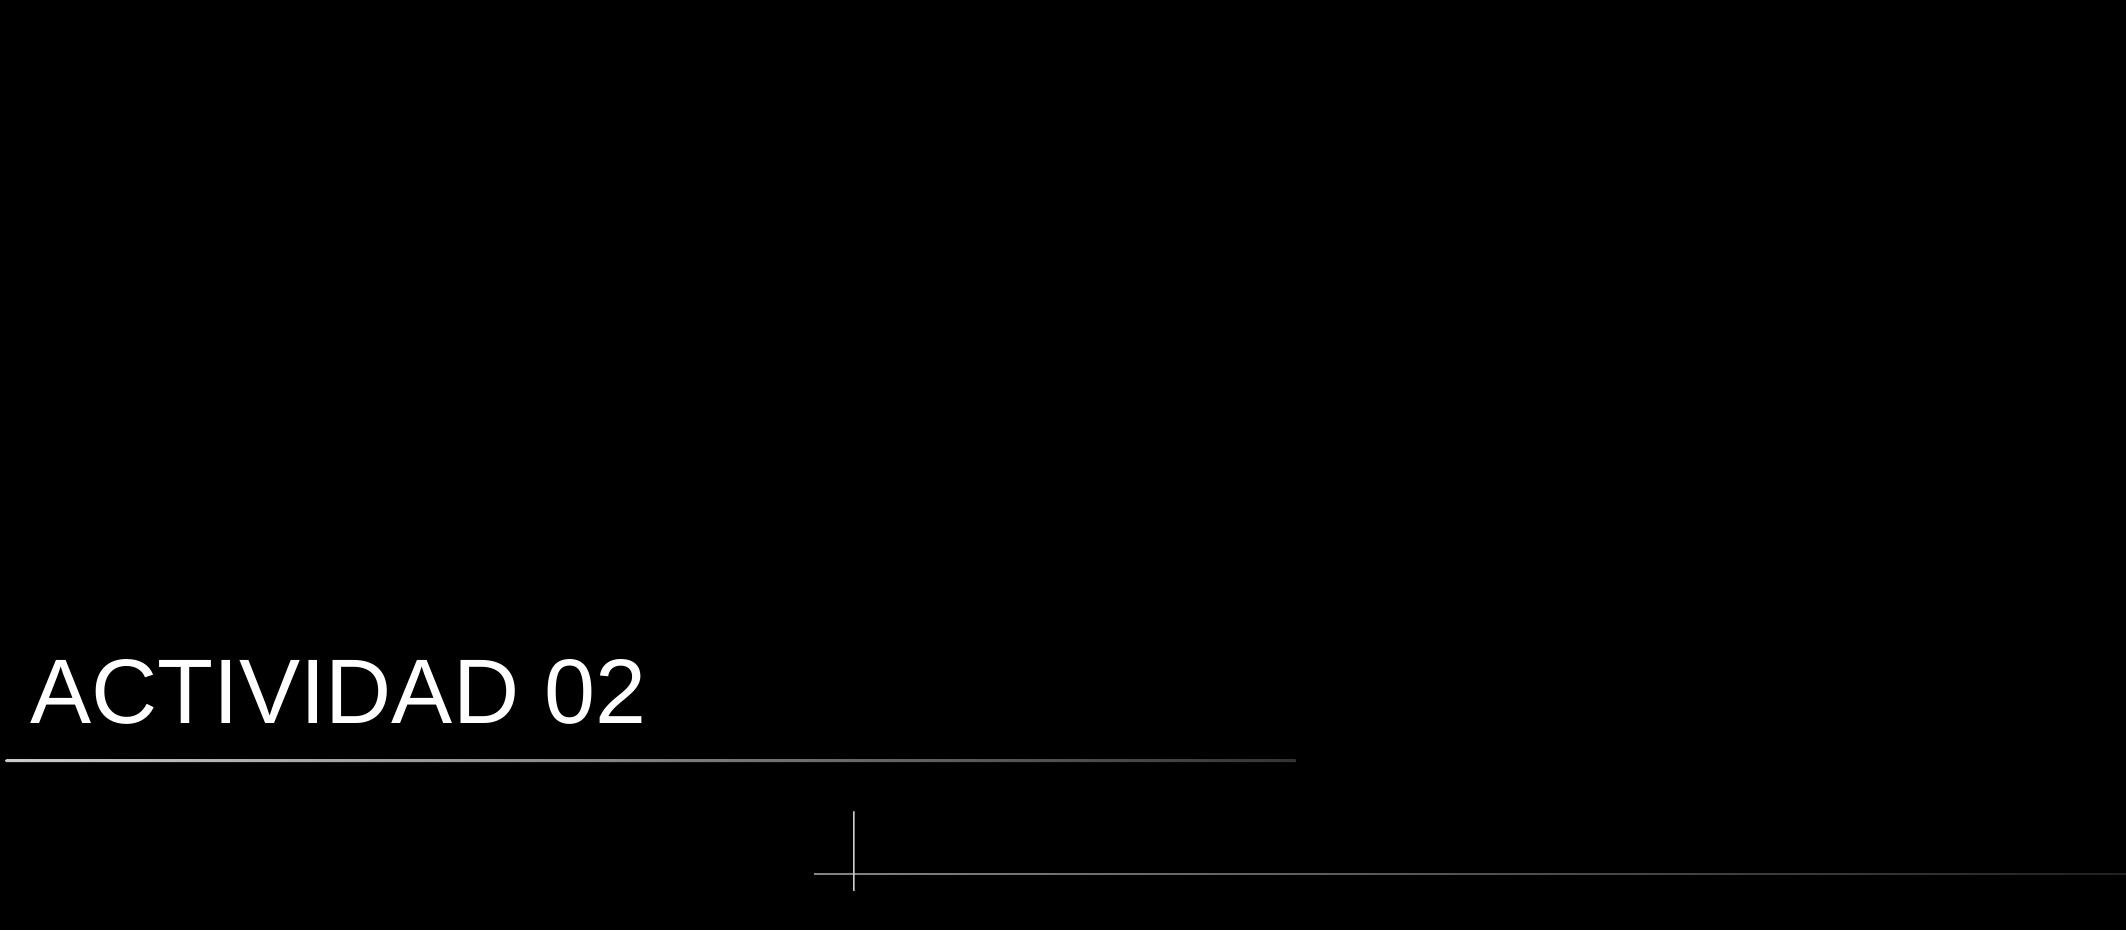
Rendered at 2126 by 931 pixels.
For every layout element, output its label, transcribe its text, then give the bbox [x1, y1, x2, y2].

title ACTIVIDAD 02 [30, 629, 1929, 755]
